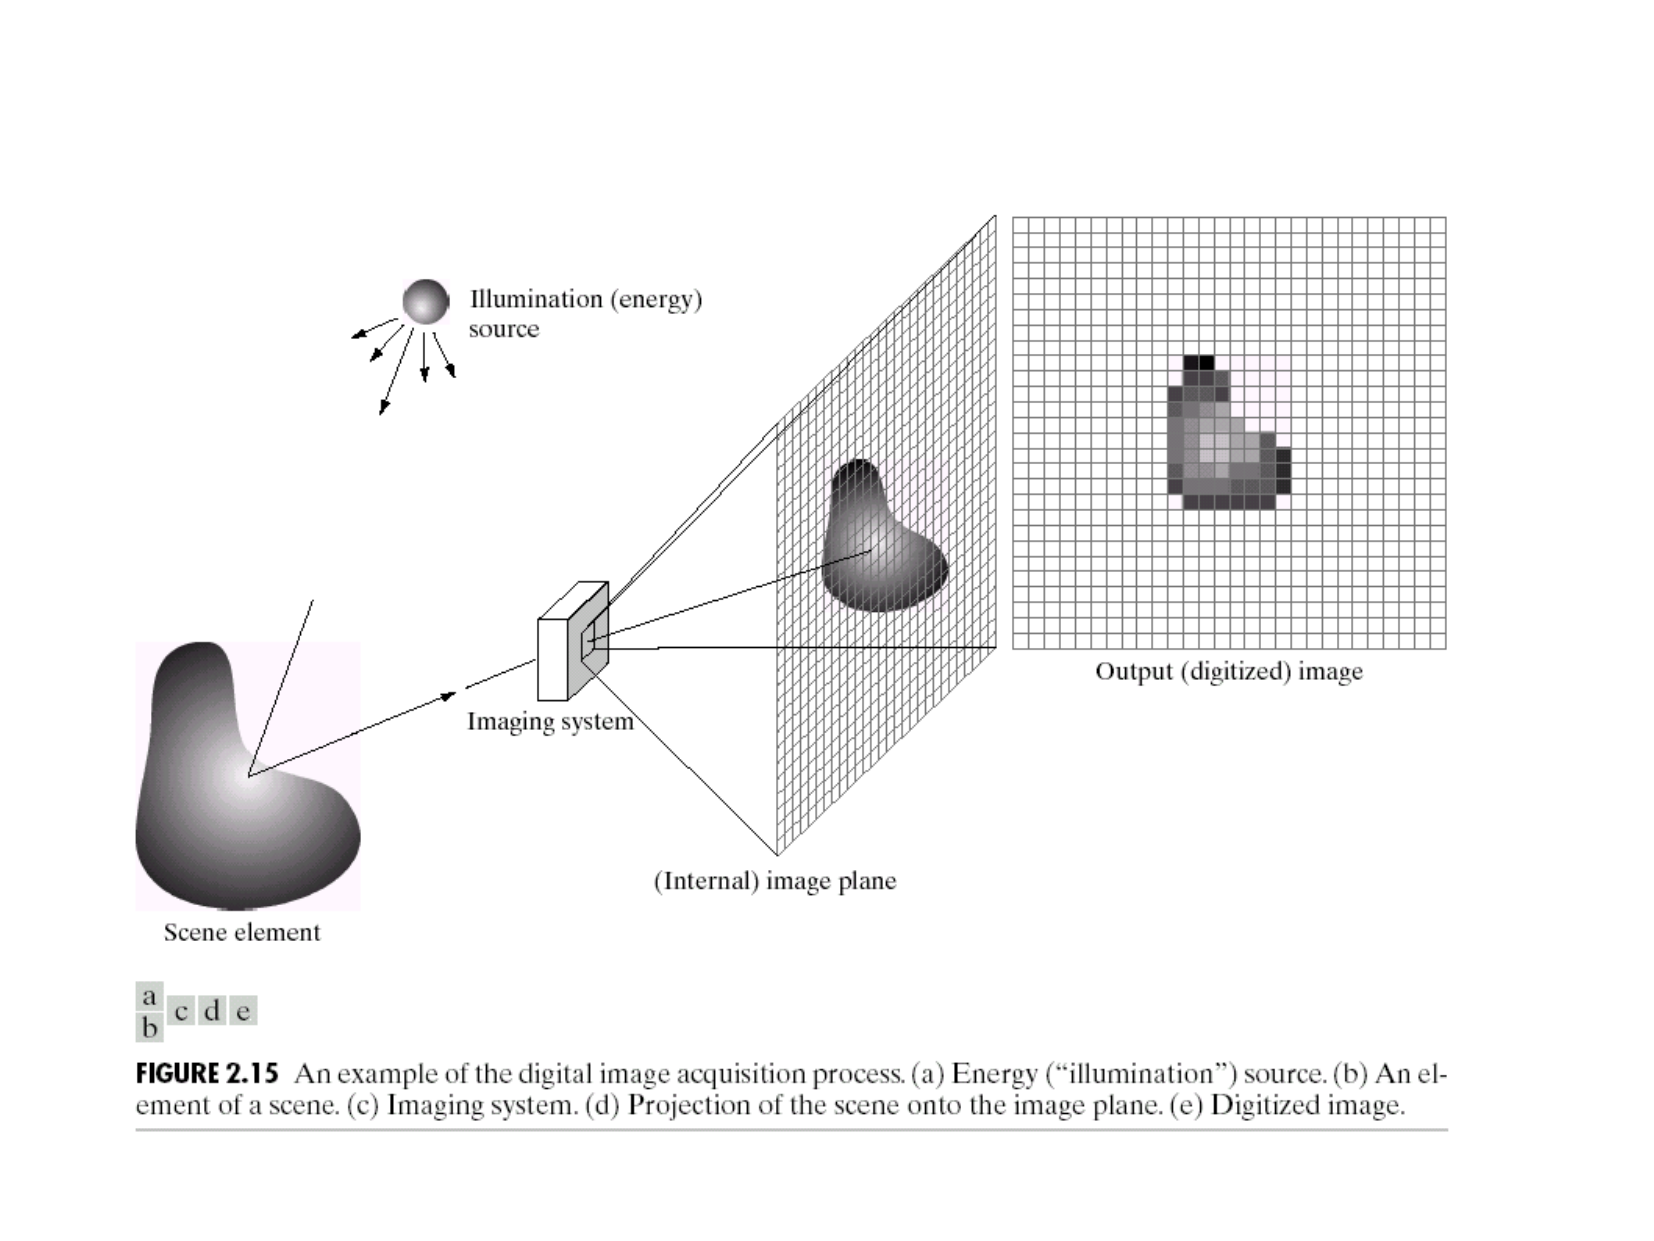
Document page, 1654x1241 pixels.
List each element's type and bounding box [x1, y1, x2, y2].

picture [125, 206, 1461, 1138]
